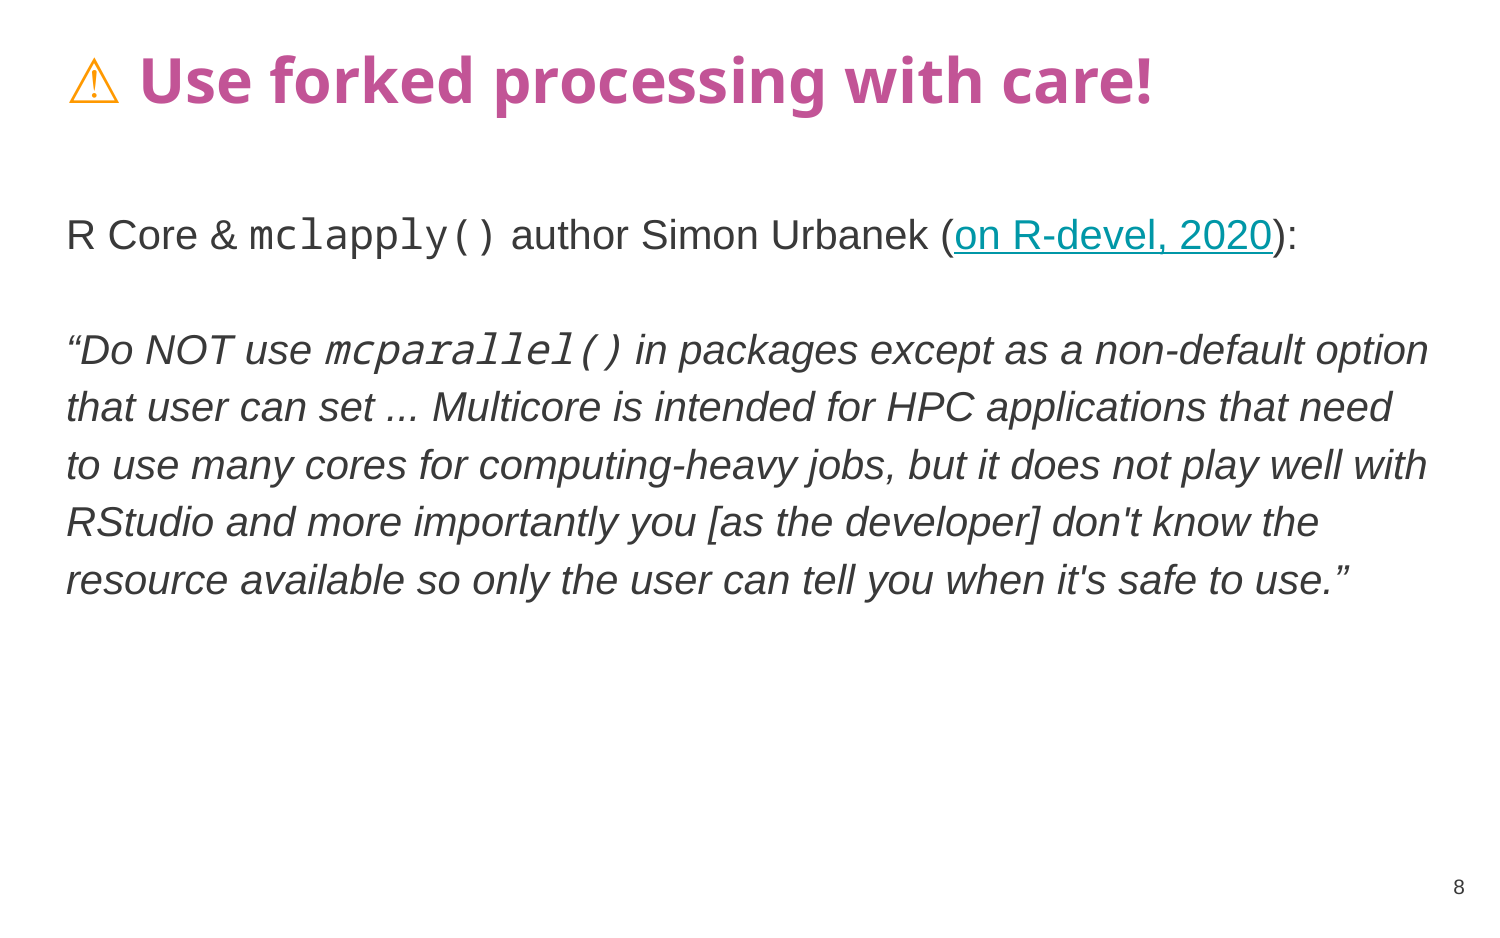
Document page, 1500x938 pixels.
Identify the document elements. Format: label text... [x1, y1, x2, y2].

slide_number <number> [1389, 849, 1480, 922]
list R Core & mclapply() author Simon Urbanek (on R-devel, 2020): “Do NOT use mcparallel() in packages except as a non-default option that user can set ... Multicore is intended for HPC applications that need to use many cores for computing-heavy jobs, but it does not play well with RStudio and more importantly you [as the developer] don't know the resource available so only the user can tell you when it's safe to use.” [51, 185, 1449, 877]
title ⚠ Use forked processing with care! [51, 25, 1449, 130]
